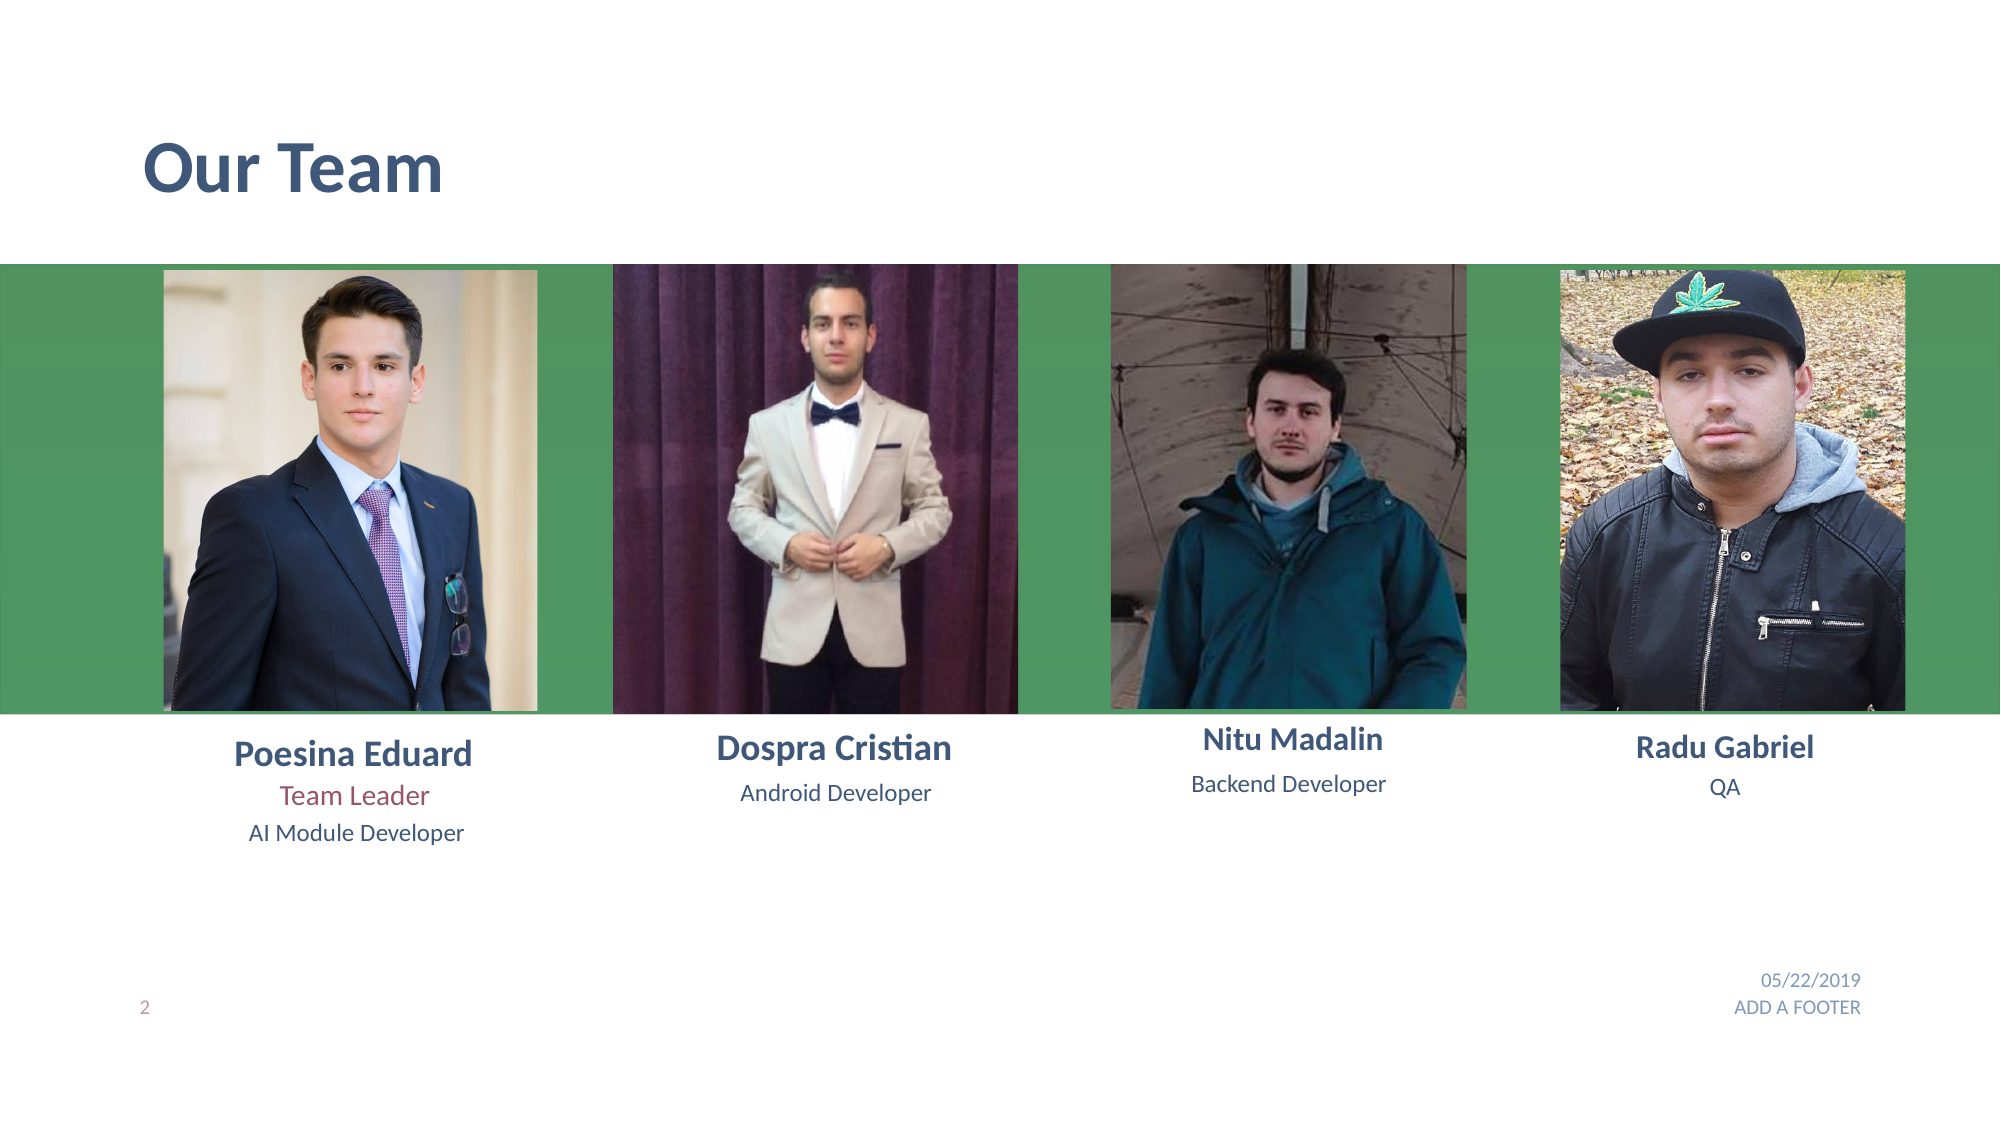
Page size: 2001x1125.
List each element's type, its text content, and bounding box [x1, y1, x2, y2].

picture [163, 270, 538, 711]
list Nitu Madalin [1134, 702, 1448, 758]
list Dospra Cristian [675, 713, 988, 769]
slide_number 05/22/2019 [1683, 953, 1862, 992]
picture [1560, 270, 1906, 711]
list Poesina Eduard [194, 719, 508, 775]
title Our Team [137, 121, 1702, 215]
picture [1110, 264, 1467, 709]
picture [613, 264, 1019, 714]
title [1019, 264, 1134, 714]
list QA [1565, 774, 1879, 888]
slide_number <number> [105, 993, 170, 1033]
title [0, 264, 613, 714]
list Backend Developer [1129, 771, 1443, 886]
list Android Developer [677, 780, 991, 894]
list AI Module Developer [197, 819, 511, 934]
title [1448, 264, 2000, 714]
footer ADD A FOOTER [1186, 993, 1862, 1033]
list Team Leader [195, 780, 509, 820]
list Radu Gabriel [1566, 711, 1880, 767]
